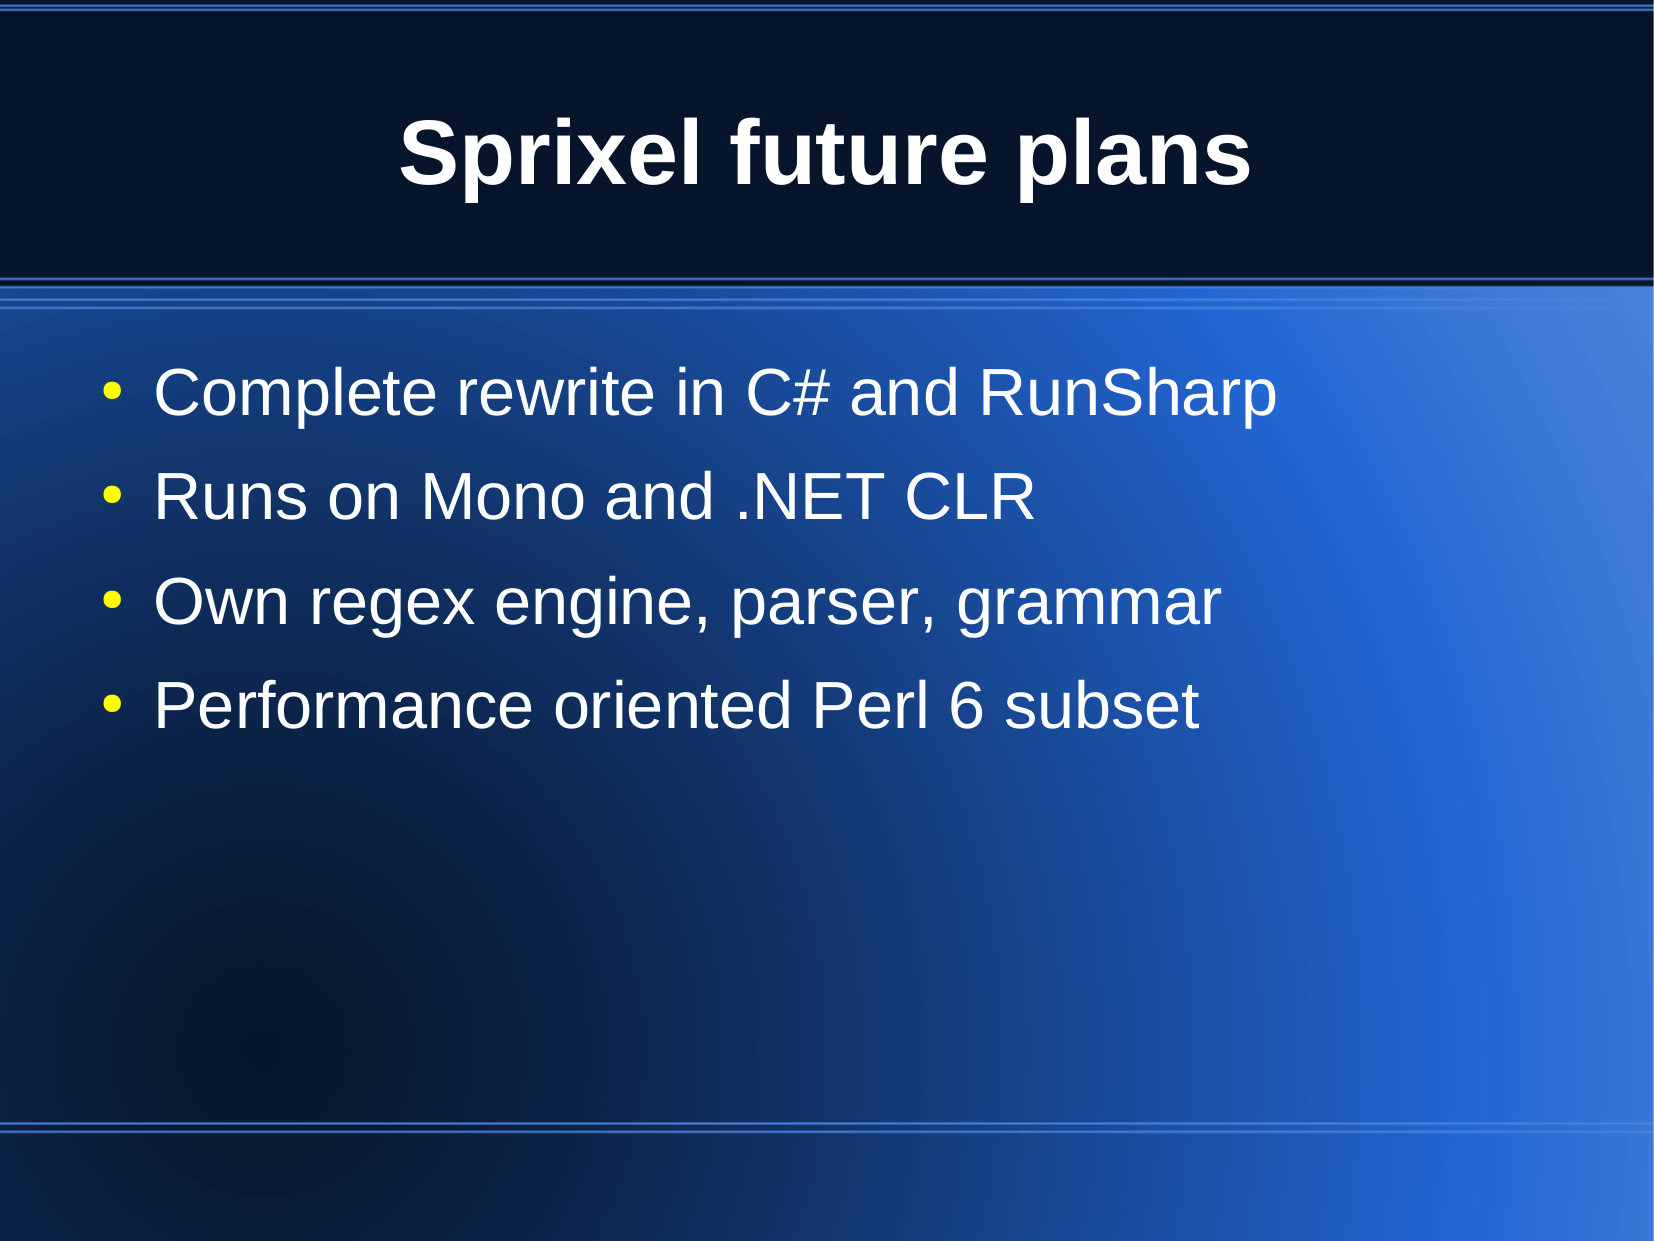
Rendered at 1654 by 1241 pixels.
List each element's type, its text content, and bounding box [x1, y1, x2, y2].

title Sprixel future plans [82, 56, 1571, 250]
list Complete rewrite in C# and RunSharp Runs on Mono and .NET CLR Own regex engine, parser, grammar Performance oriented Perl 6 subset [82, 355, 1571, 1159]
picture [0, 0, 1654, 1241]
